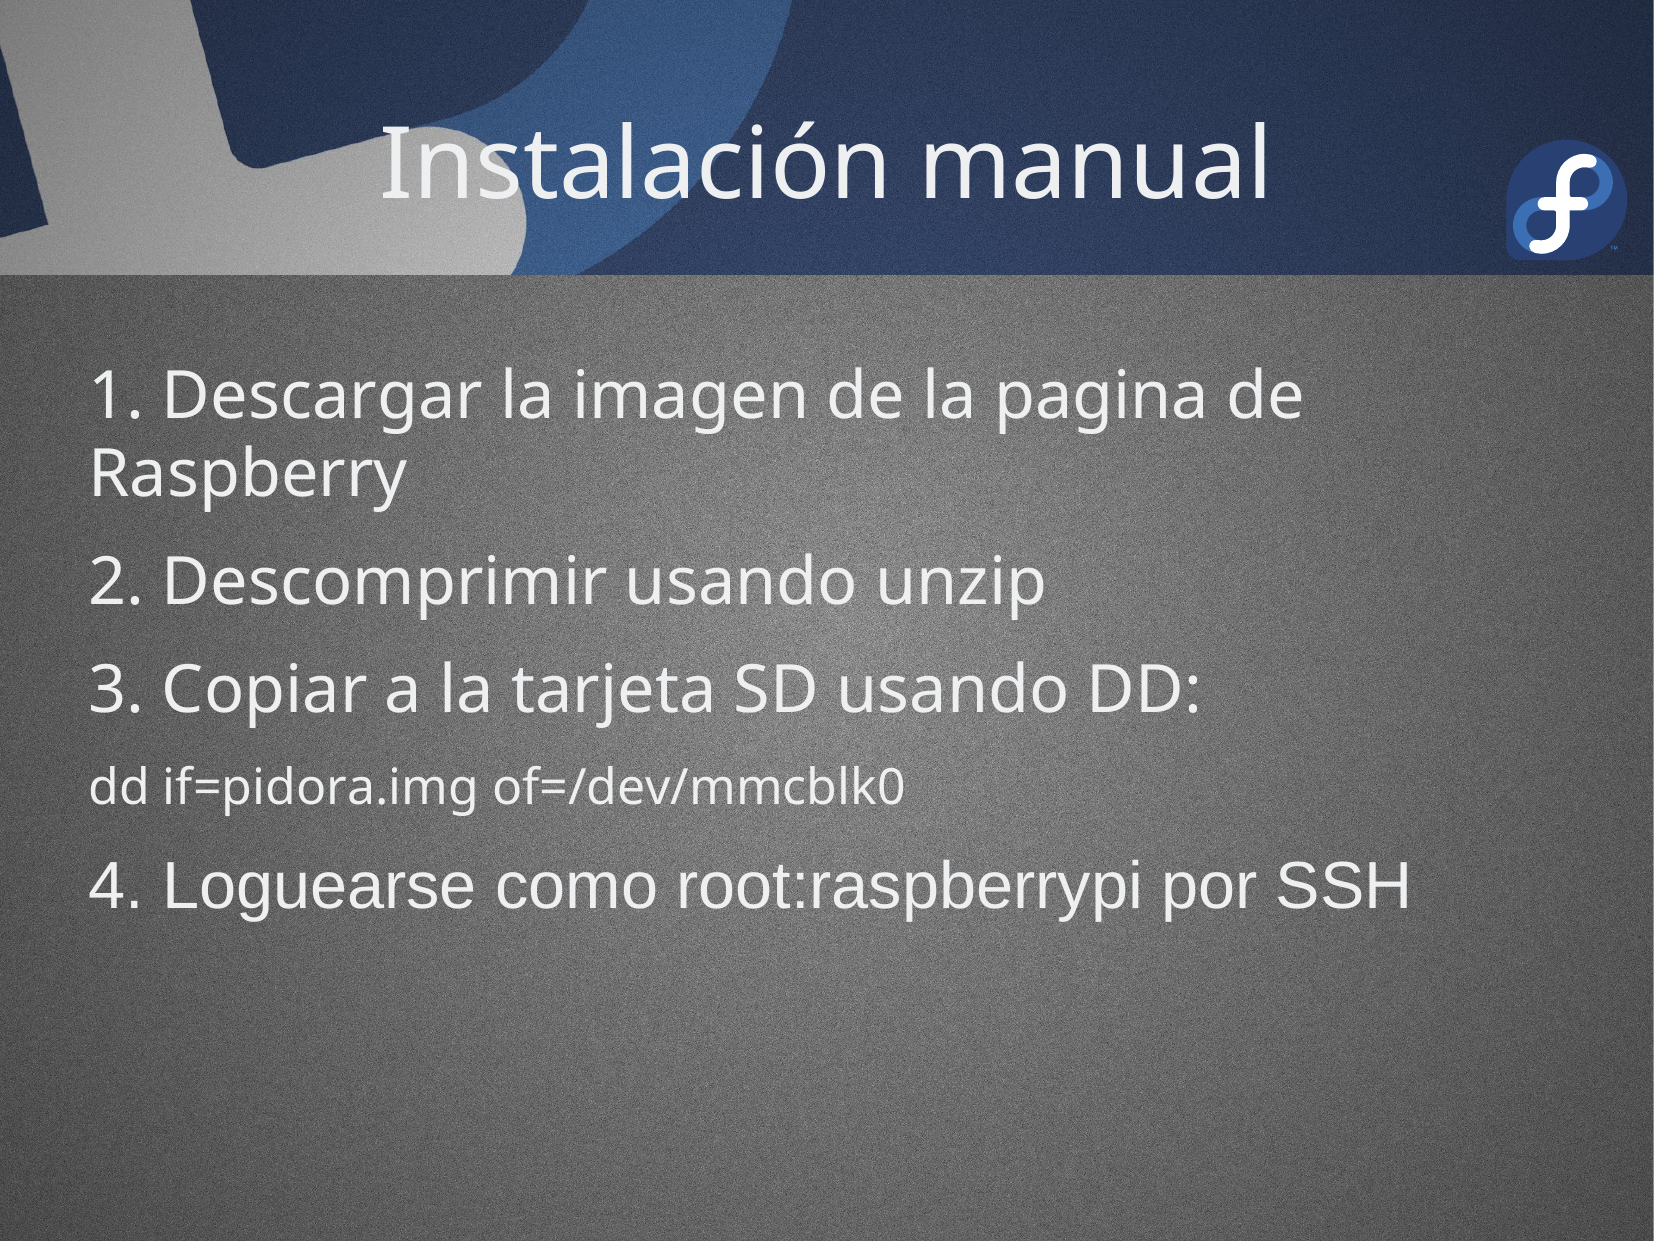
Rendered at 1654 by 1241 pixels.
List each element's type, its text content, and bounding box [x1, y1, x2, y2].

text_box 1. Descargar la imagen de la pagina de Raspberry 2. Descomprimir usando unzip 3. Copiar a la tarjeta SD usando DD: dd if=pidora.img of=/dev/mmcblk0 4. Loguearse como root:raspberrypi por SSH [88, 354, 1565, 1241]
picture [0, 0, 1654, 1241]
text_box Instalación manual [88, 58, 1565, 266]
